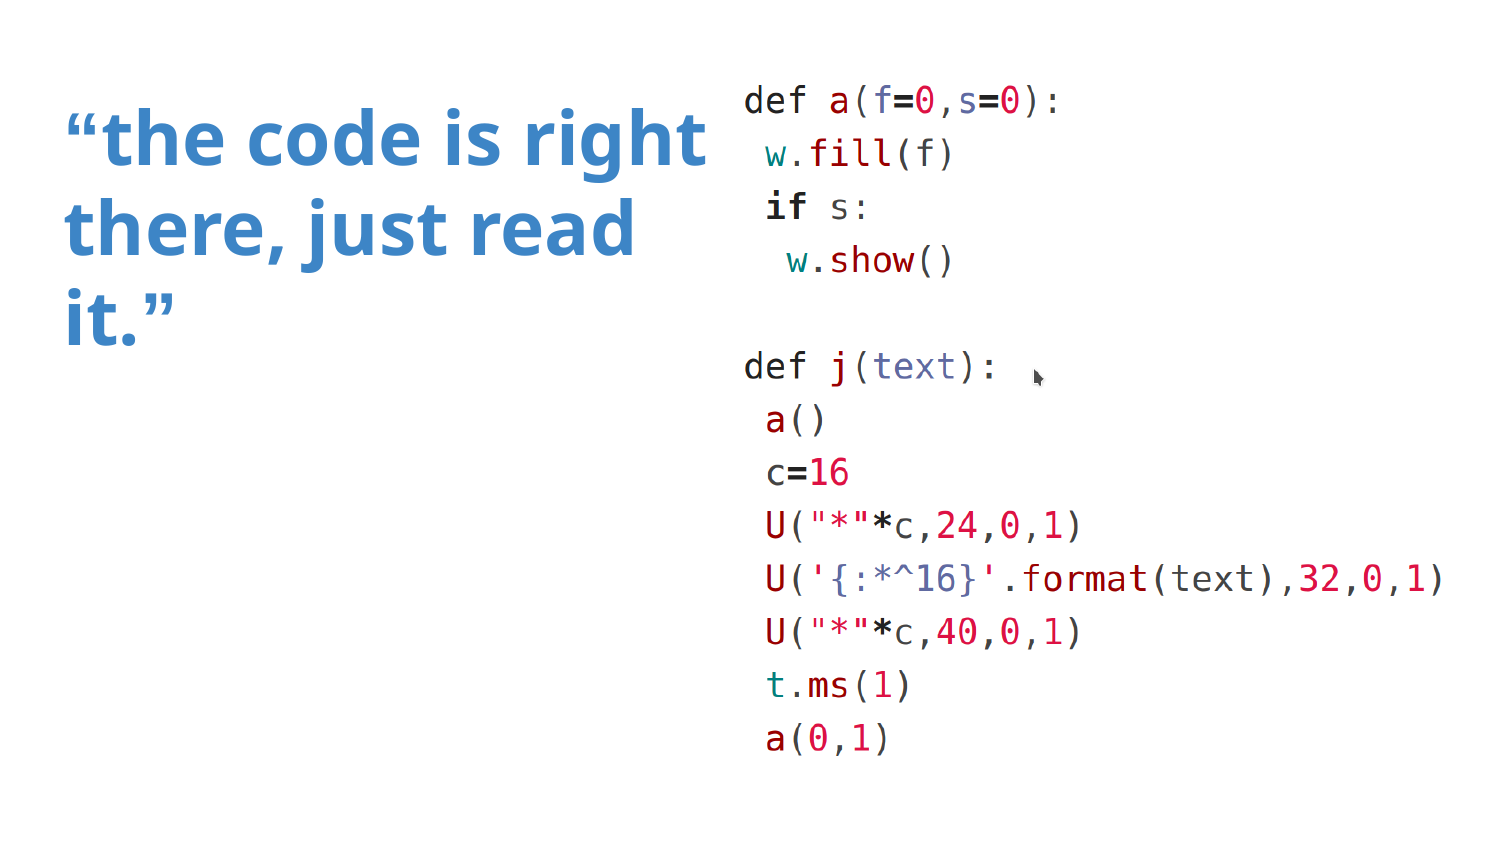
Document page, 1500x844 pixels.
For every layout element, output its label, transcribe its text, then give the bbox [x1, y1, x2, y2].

text_box “the code is right there, just read it.” [48, 75, 767, 540]
picture [737, 77, 1449, 766]
